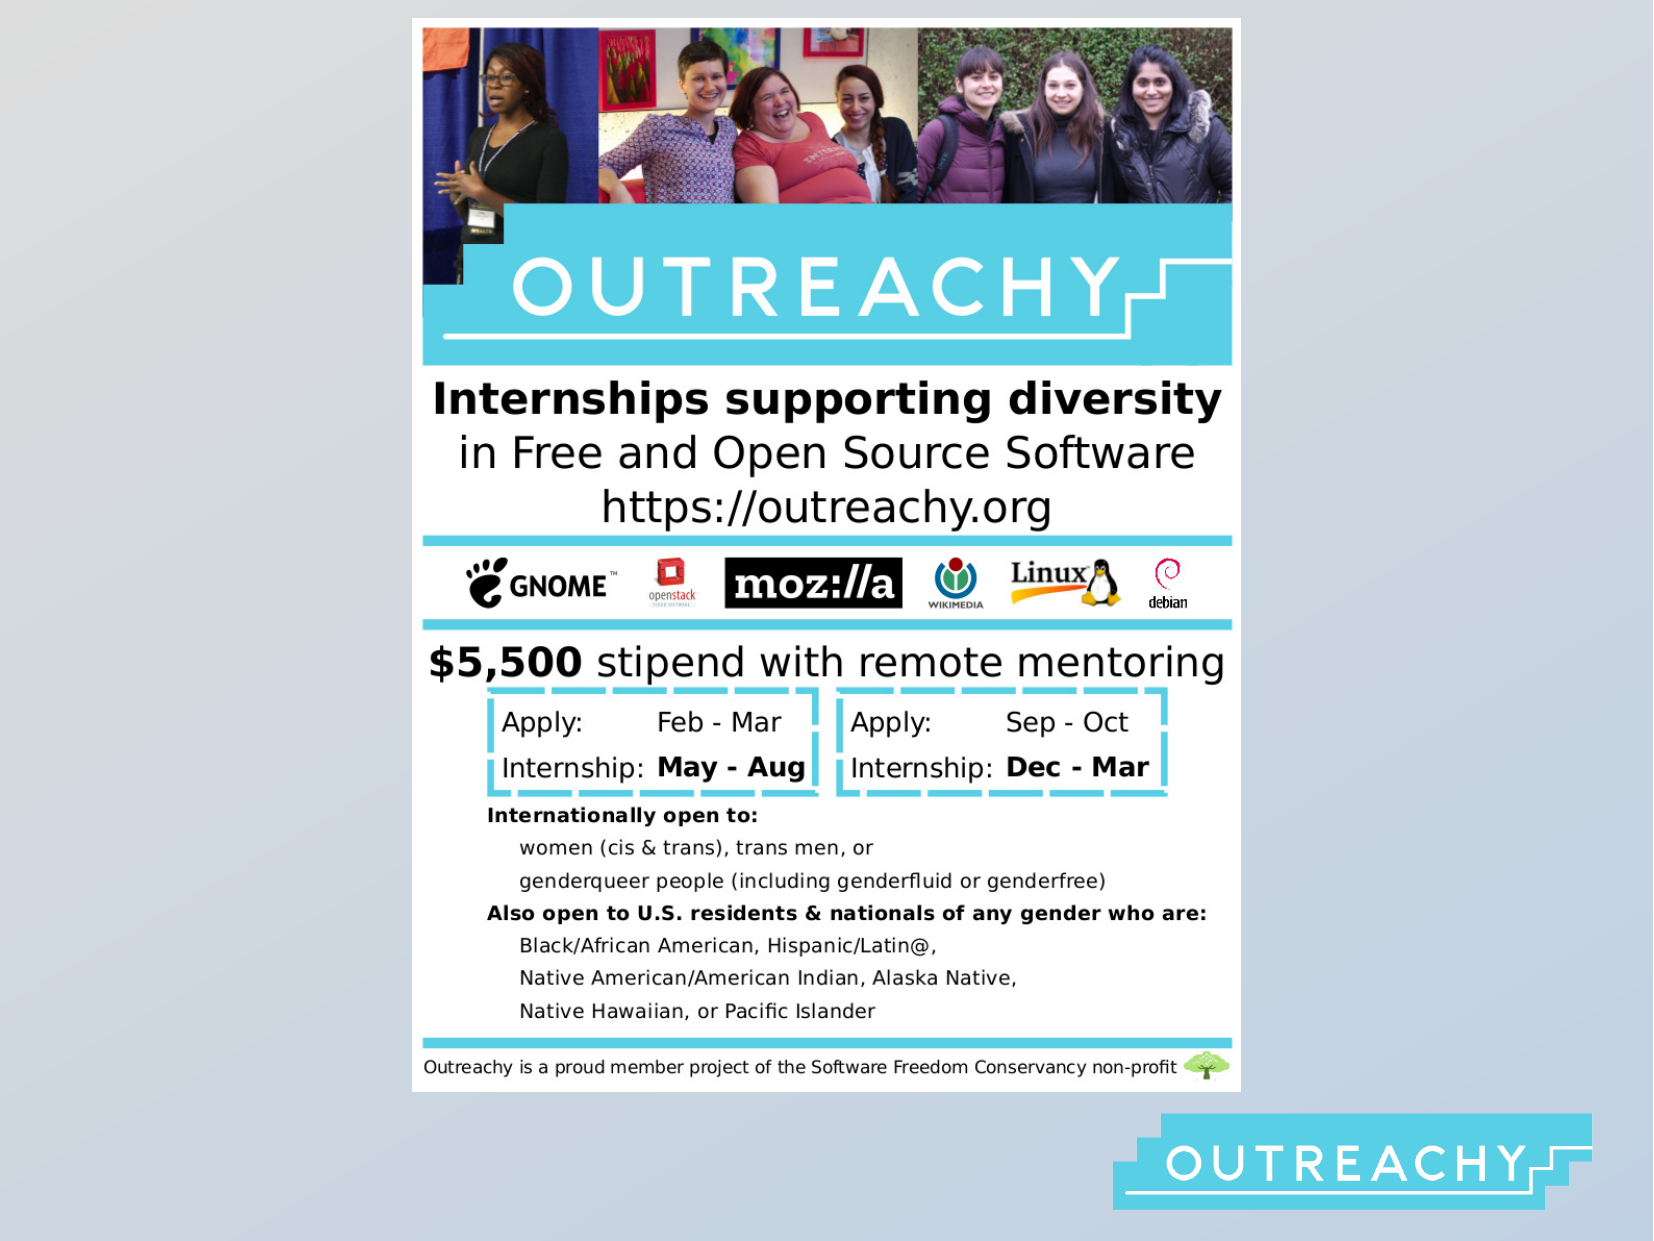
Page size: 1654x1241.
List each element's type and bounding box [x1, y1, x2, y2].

picture [412, 18, 1241, 1092]
picture [1112, 1112, 1593, 1210]
